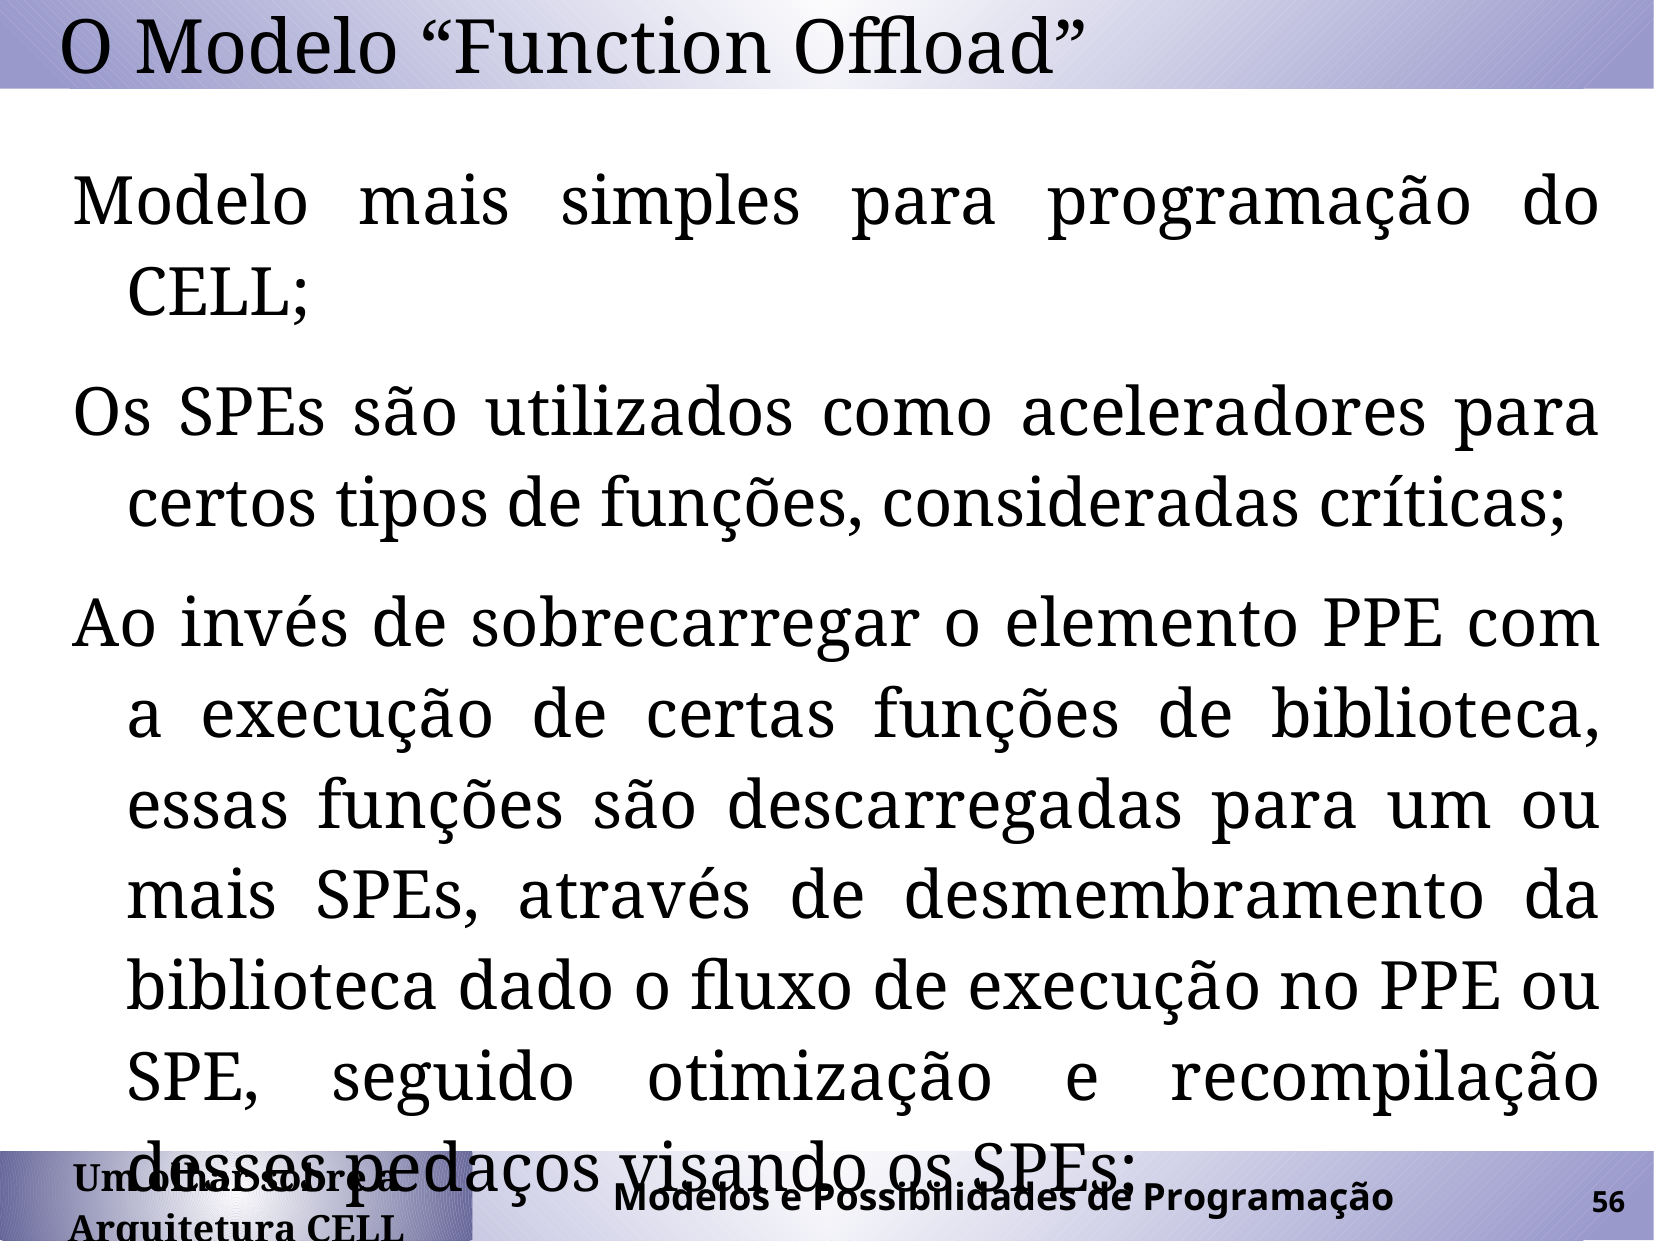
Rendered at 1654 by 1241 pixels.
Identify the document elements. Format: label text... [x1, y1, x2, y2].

title O Modelo “Function Offload” [59, 6, 1447, 82]
list Modelo mais simples para programação do CELL; Os SPEs são utilizados como aceleradores para certos tipos de funções, consideradas críticas; Ao invés de sobrecarregar o elemento PPE com a execução de certas funções de biblioteca, essas funções são descarregadas para um ou mais SPEs, através de desmembramento da biblioteca dado o fluxo de execução no PPE ou SPE, seguido otimização e recompilação desses pedaços visando os SPEs; O maior desafio para um compilador que procure adotar esse modelo é identificar quais funções são específicas de serem ou não descarregadas para os SPEs no processo de compilação; [55, 153, 1603, 1110]
text_box Modelos e Possibilidades de Programação [501, 1151, 1506, 1241]
